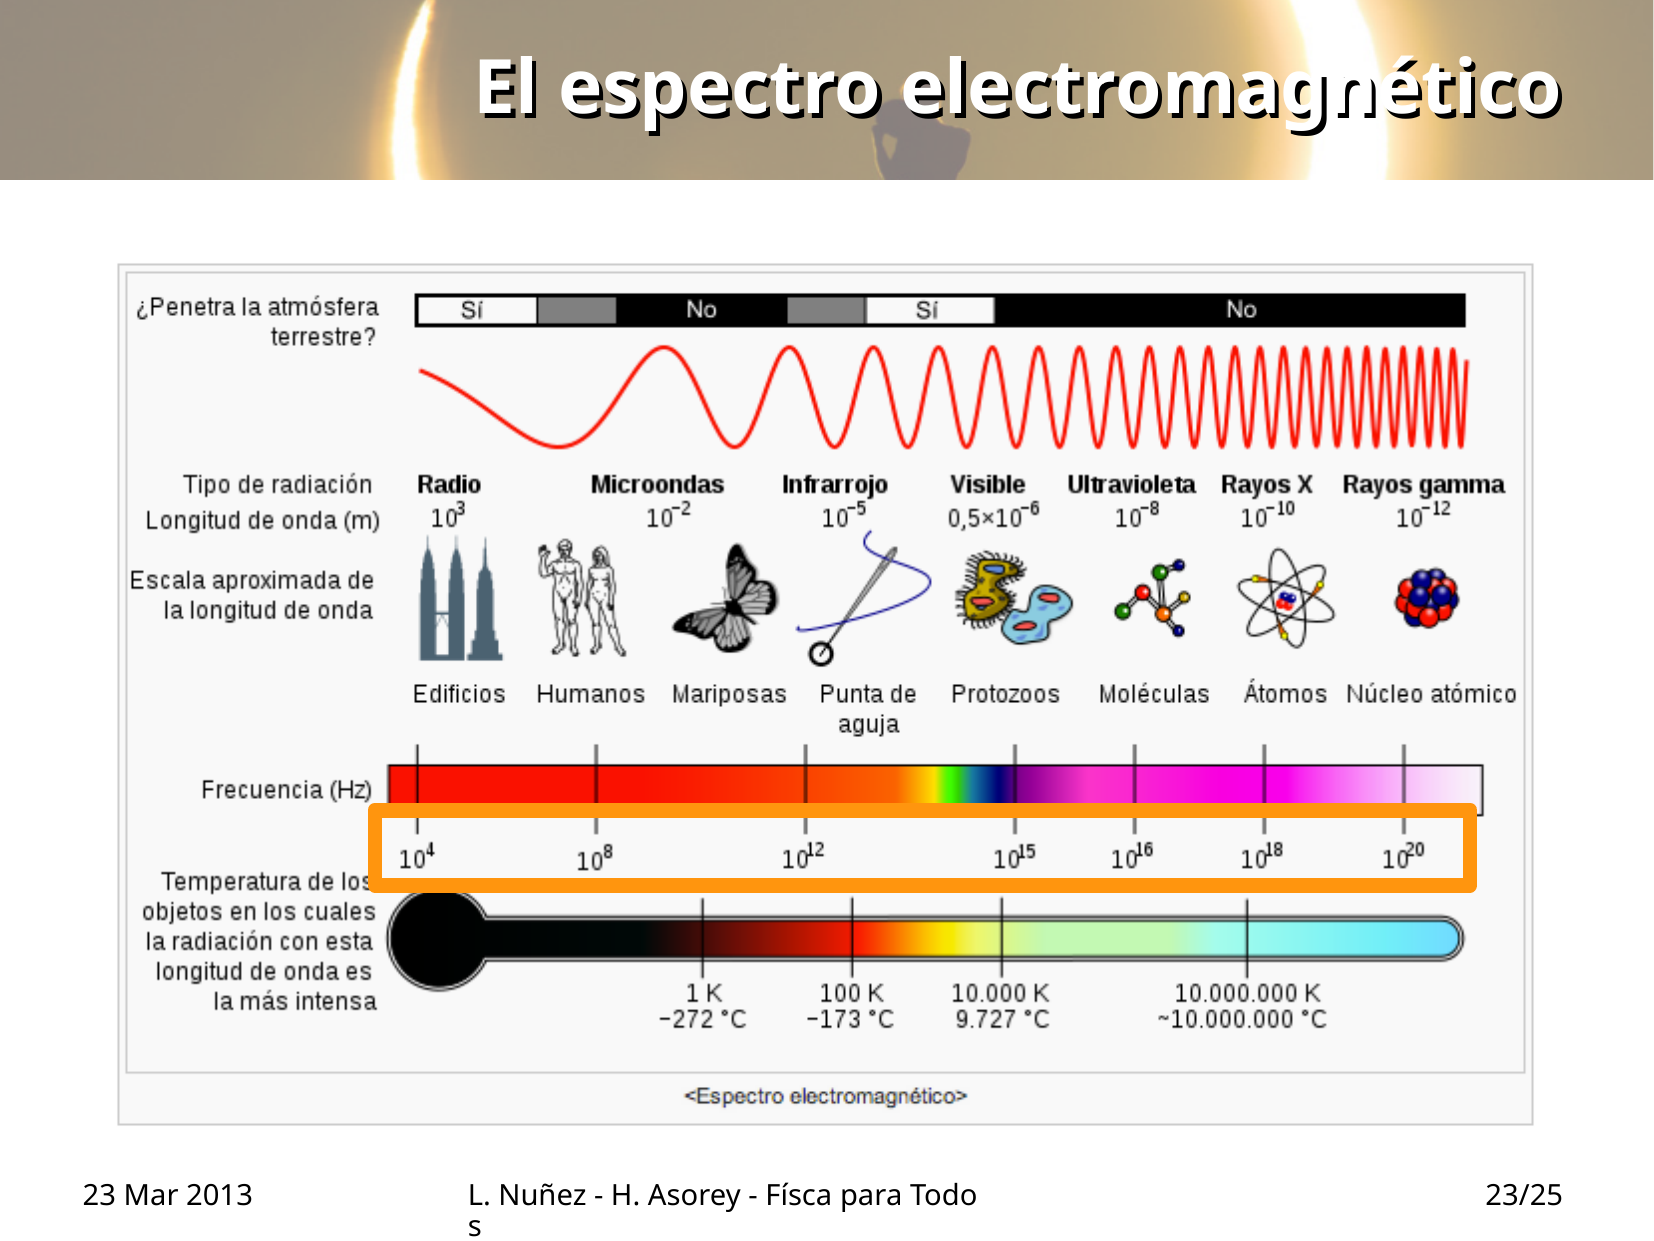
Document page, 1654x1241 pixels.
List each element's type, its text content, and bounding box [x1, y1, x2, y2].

title El espectro electromagnético [75, 19, 1564, 151]
picture [108, 254, 1546, 1141]
picture [0, 0, 1654, 180]
